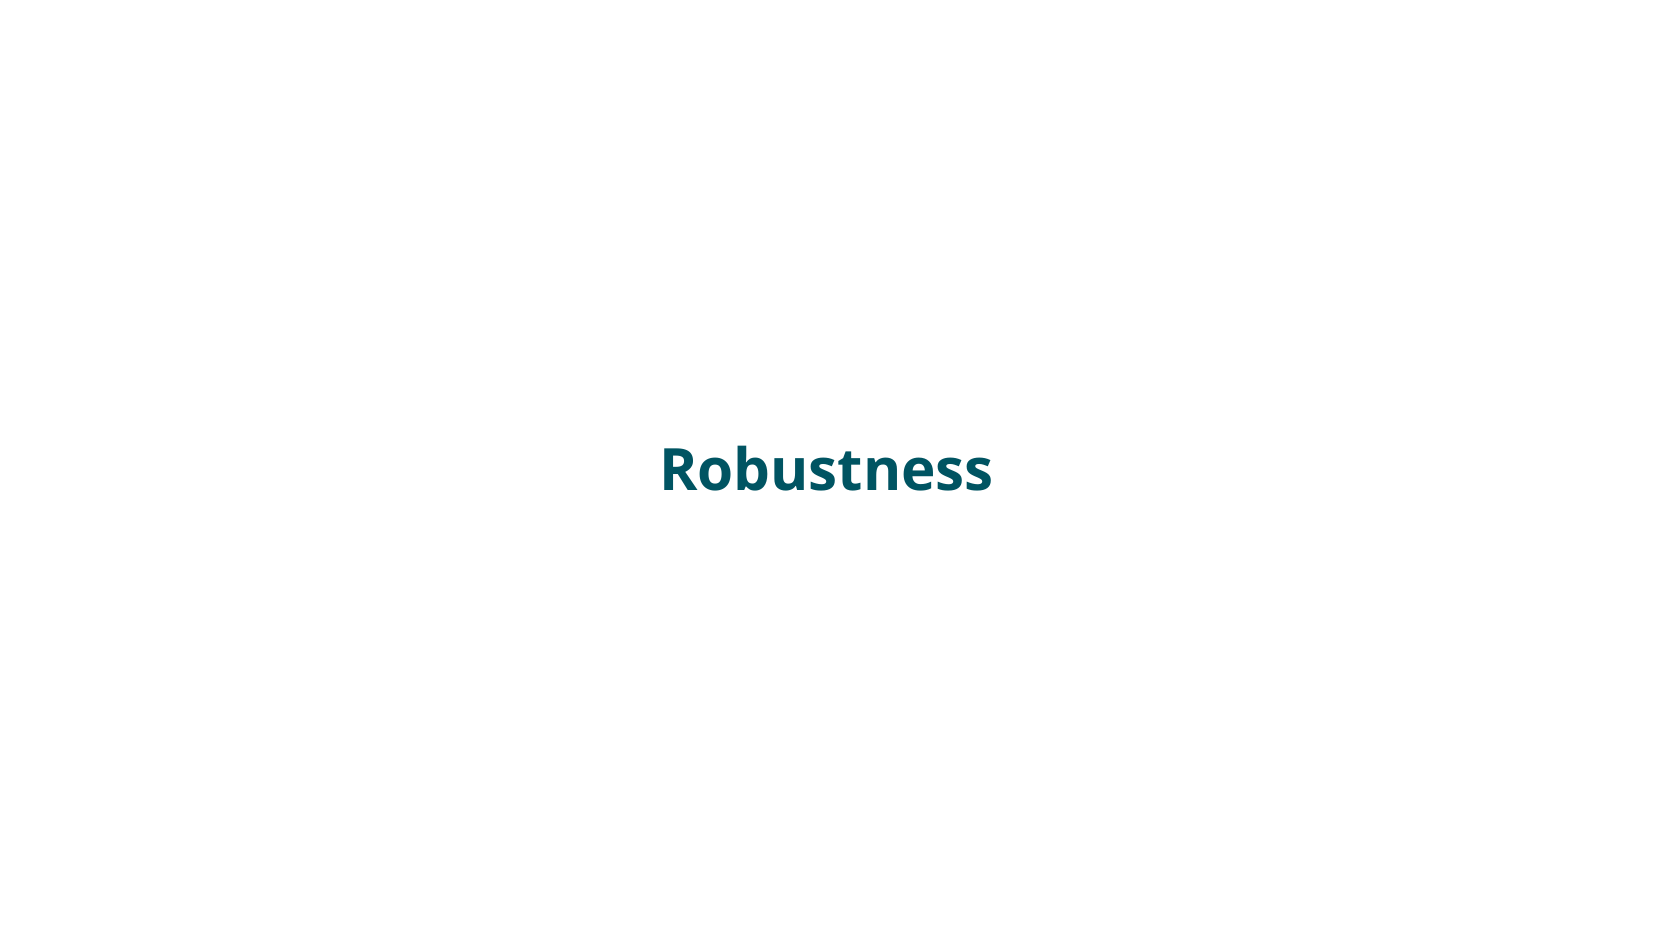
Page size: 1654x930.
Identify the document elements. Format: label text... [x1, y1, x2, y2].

text_box Robustness [56, 417, 1597, 513]
